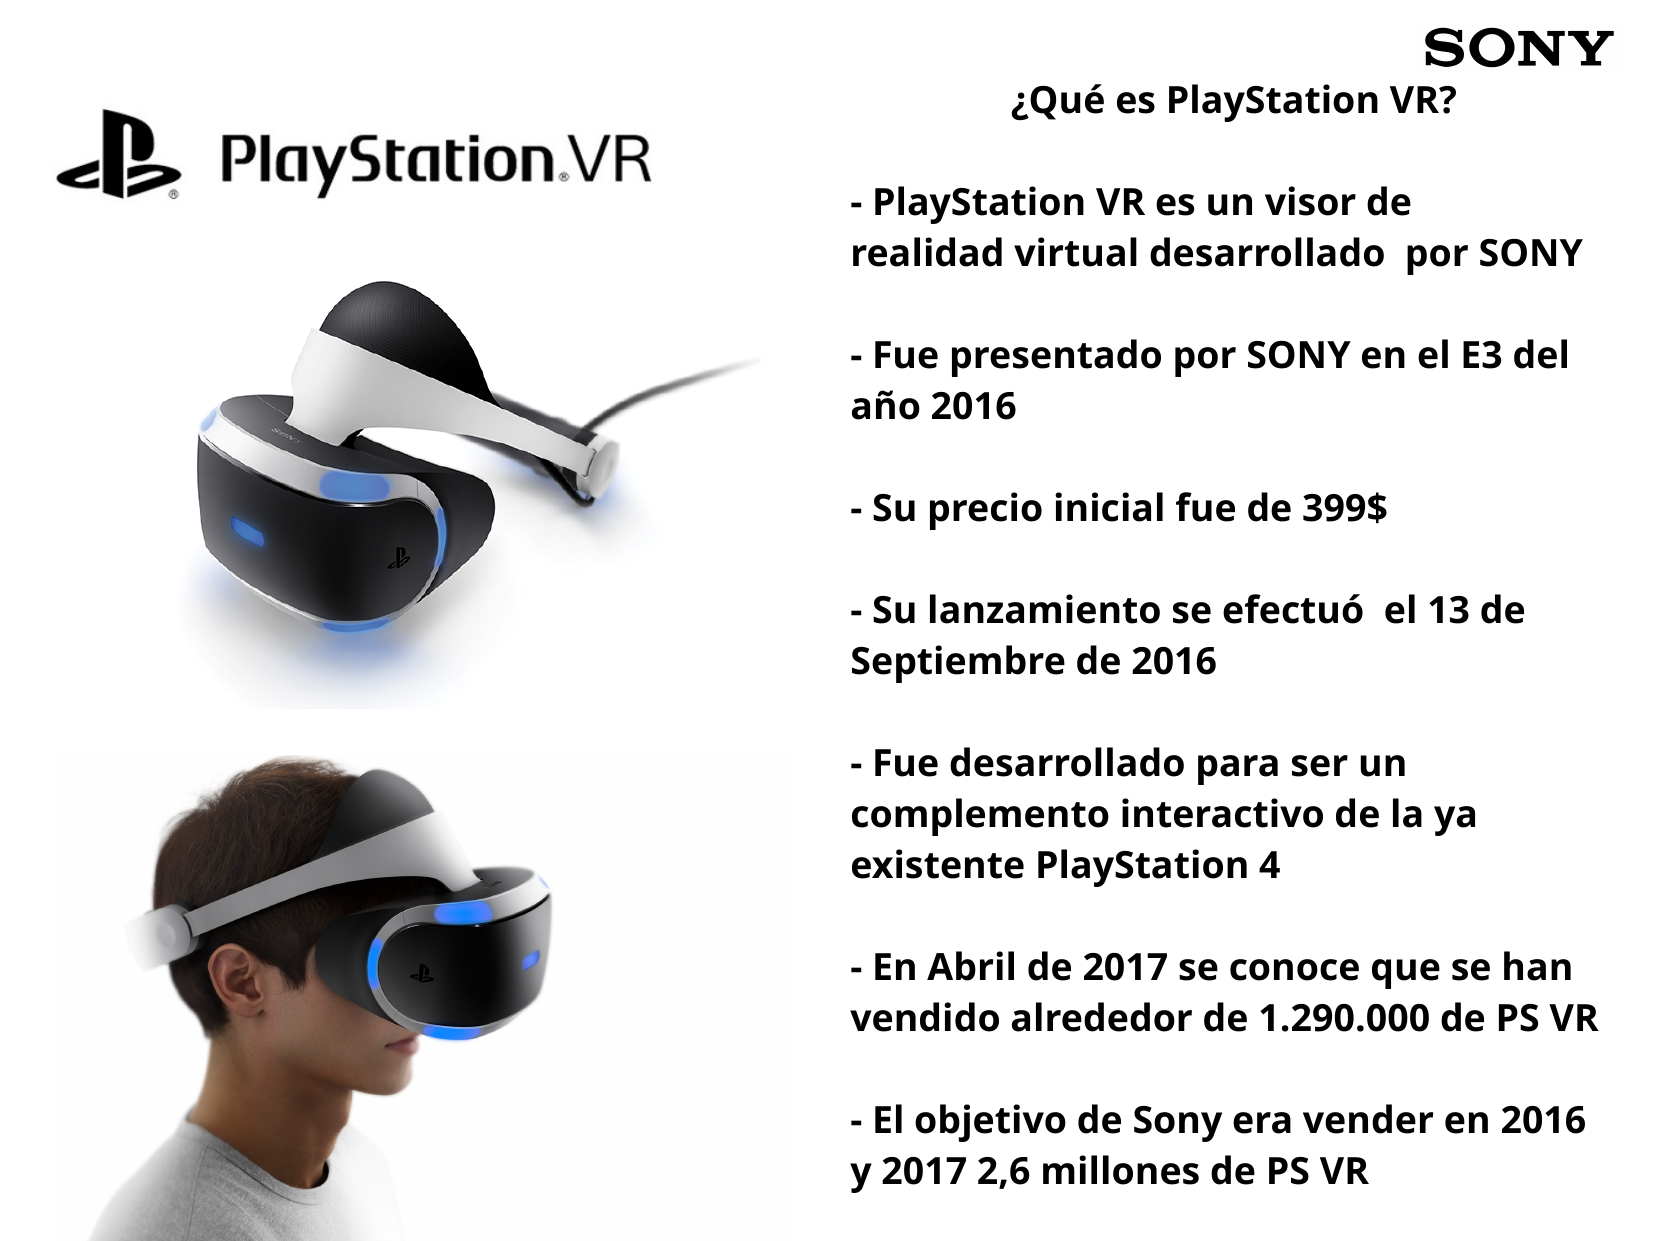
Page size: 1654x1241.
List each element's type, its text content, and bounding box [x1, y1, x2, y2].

subtitle ¿Qué es PlayStation VR? - PlayStation VR es un visor de realidad virtual desarrollado por SONY - Fue presentado por SONY en el E3 del año 2016 - Su precio inicial fue de 399$ - Su lanzamiento se efectuó el 13 de Septiembre de 2016 - Fue desarrollado para ser un complemento interactivo de la ya existente PlayStation 4 - En Abril de 2017 se conoce que se han vendido alrededor de 1.290.000 de PS VR - El objetivo de Sony era vender en 2016 y 2017 2,6 millones de PS VR [850, 141, 1619, 1241]
picture [1417, 23, 1622, 72]
picture [59, 755, 792, 1241]
picture [11, 11, 761, 709]
